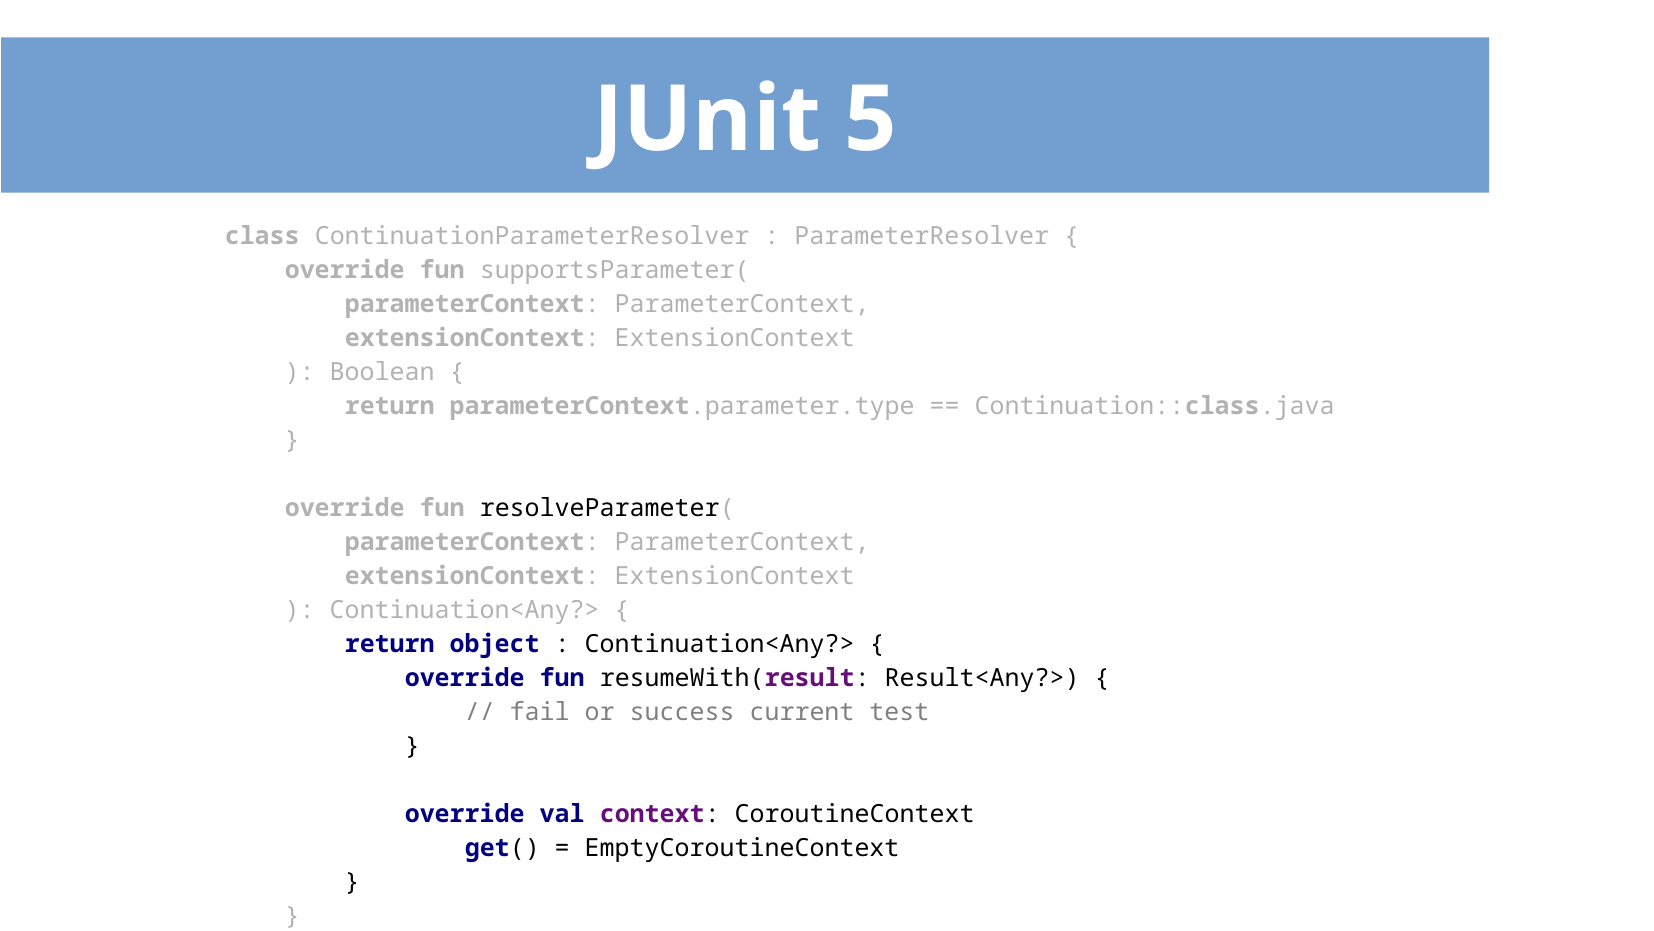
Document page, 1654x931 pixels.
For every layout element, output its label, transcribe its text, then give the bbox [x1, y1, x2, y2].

text_box class ContinuationParameterResolver : ParameterResolver { override fun supportsParameter( parameterContext: ParameterContext, extensionContext: ExtensionContext ): Boolean { return parameterContext.parameter.type == Continuation::class.java } override fun resolveParameter( parameterContext: ParameterContext, extensionContext: ExtensionContext ): Continuation<Any?> { return object : Continuation<Any?> { override fun resumeWith(result: Result<Any?>) { // fail or success current test } override val context: CoroutineContext get() = EmptyCoroutineContext } } } [210, 210, 1350, 891]
title JUnit 5 [1, 37, 1490, 193]
